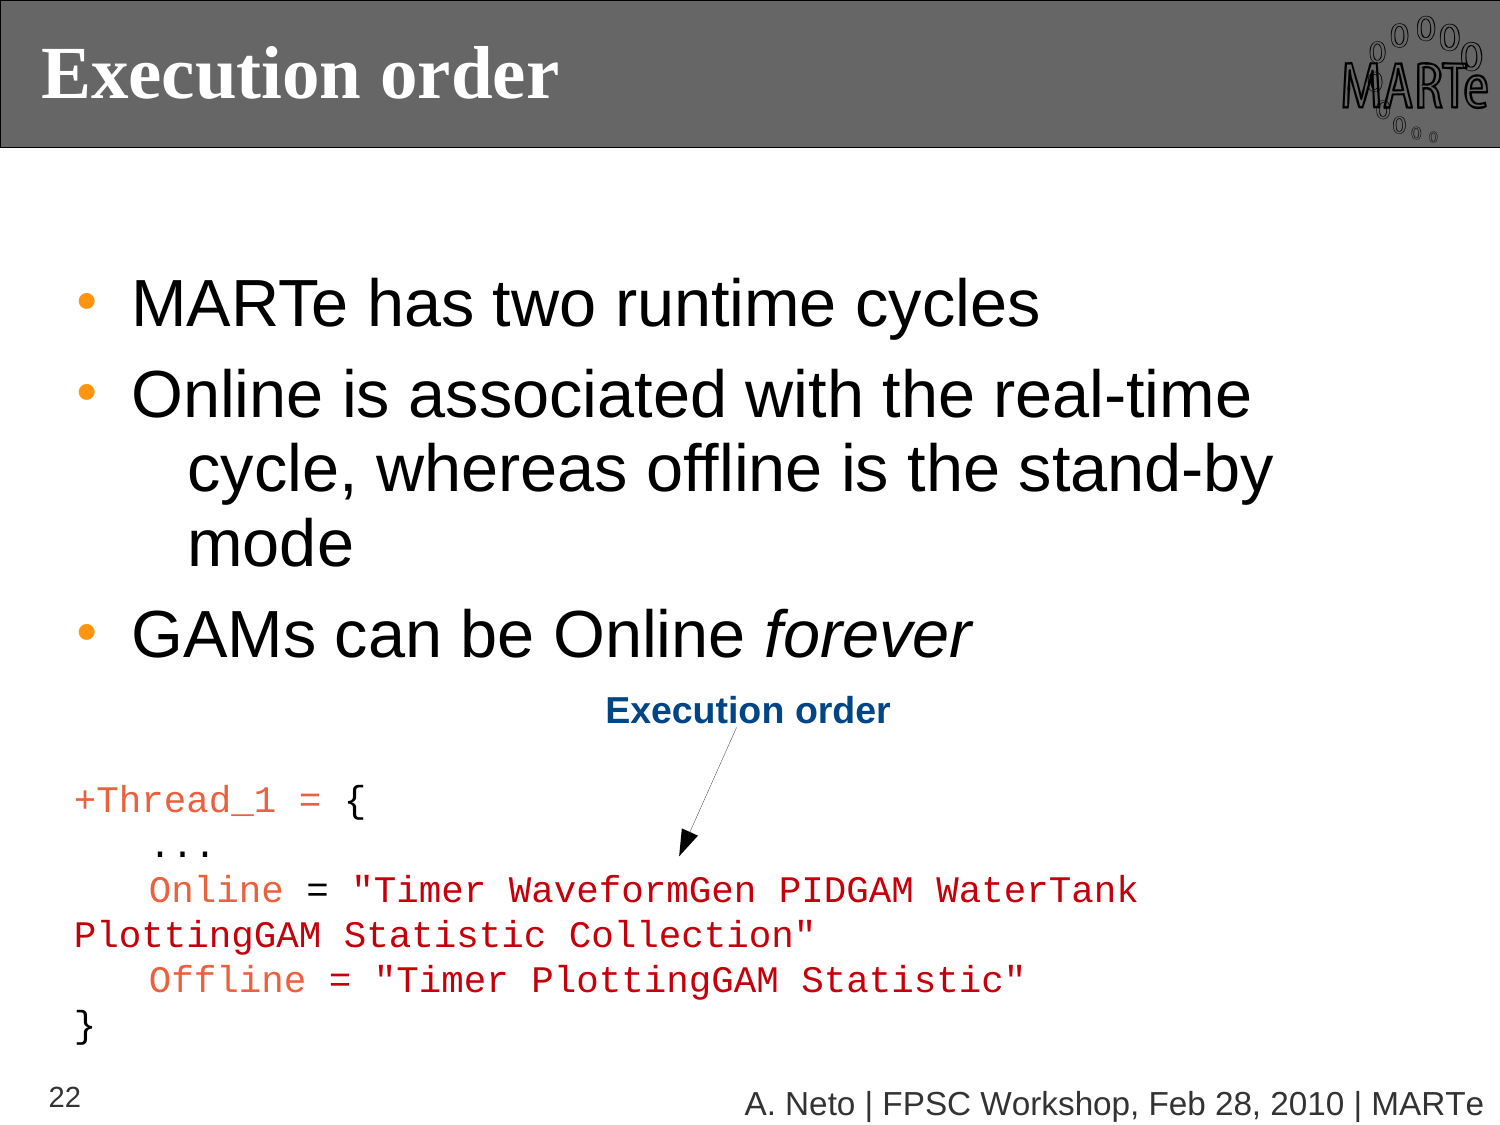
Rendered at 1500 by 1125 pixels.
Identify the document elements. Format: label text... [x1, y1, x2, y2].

title Execution order [41, 0, 1128, 148]
text_box +Thread_1 = { ... Online = "Timer WaveformGen PIDGAM WaterTank PlottingGAM Statistic Collection" Offline = "Timer PlottingGAM Statistic" } [59, 767, 1418, 1053]
picture [1340, 0, 1489, 148]
text_box Execution order [590, 679, 916, 739]
list MARTe has two runtime cycles Online is associated with the real-time cycle, whereas offline is the stand-by mode GAMs can be Online forever [75, 262, 1425, 995]
